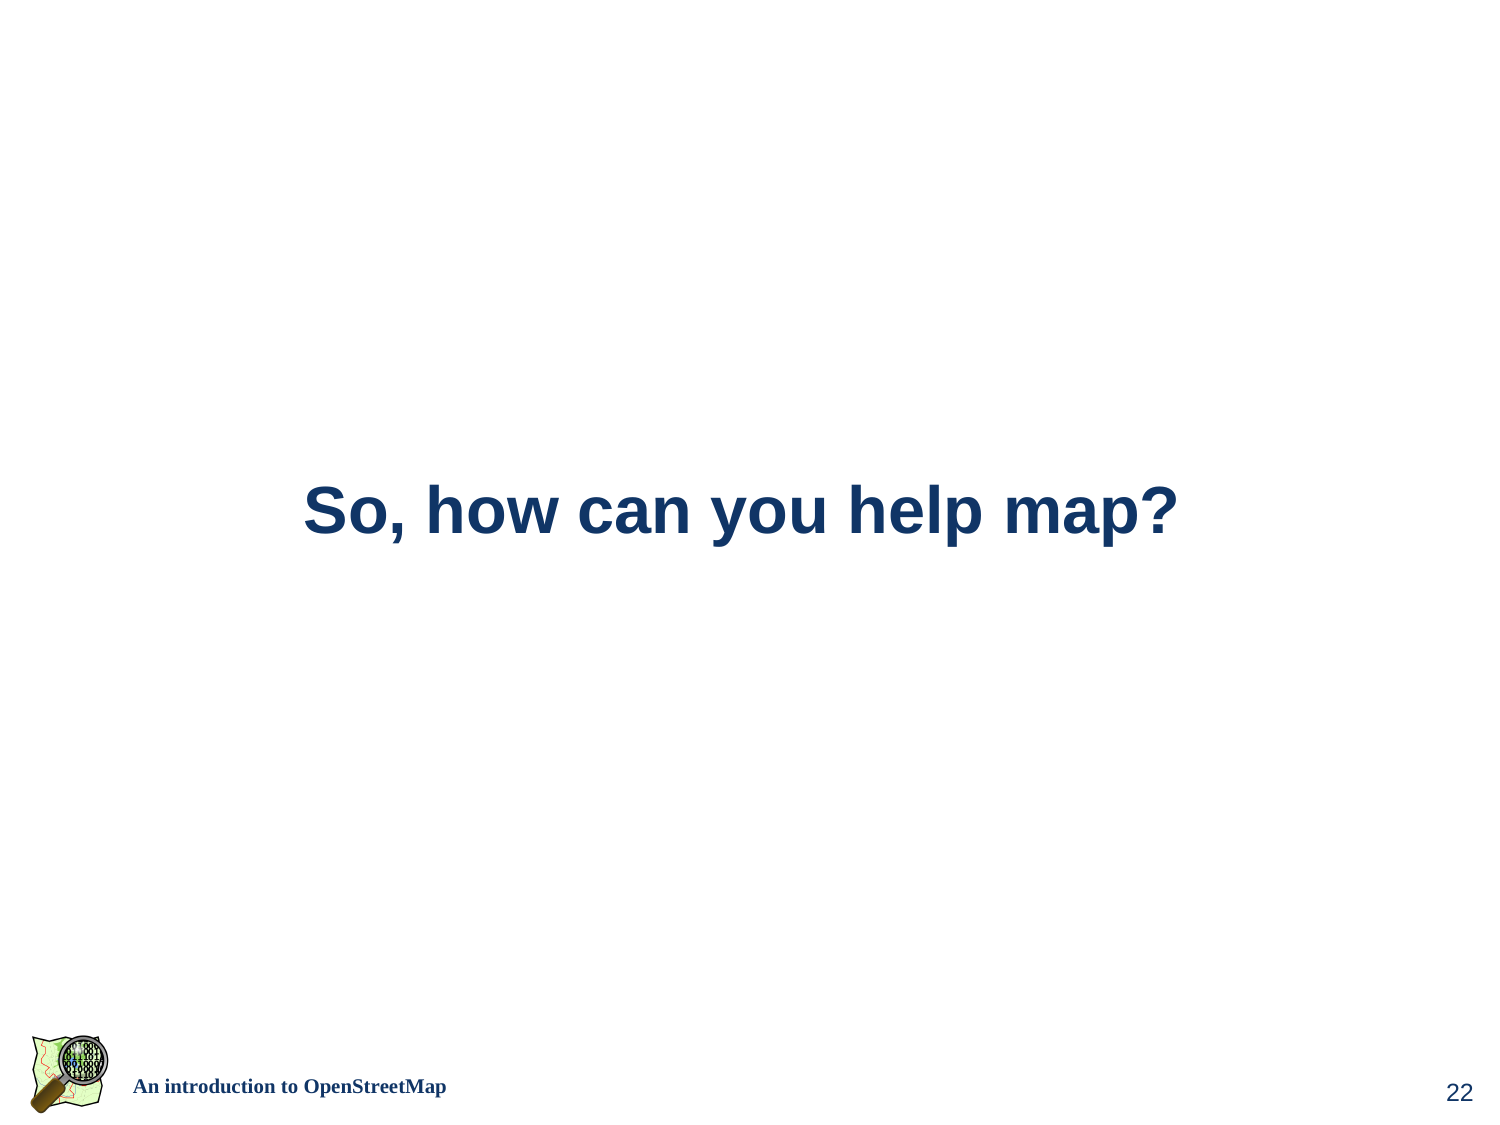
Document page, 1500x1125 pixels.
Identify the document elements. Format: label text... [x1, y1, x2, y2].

picture [29, 1033, 110, 1114]
title So, how can you help map? [67, 413, 1418, 602]
